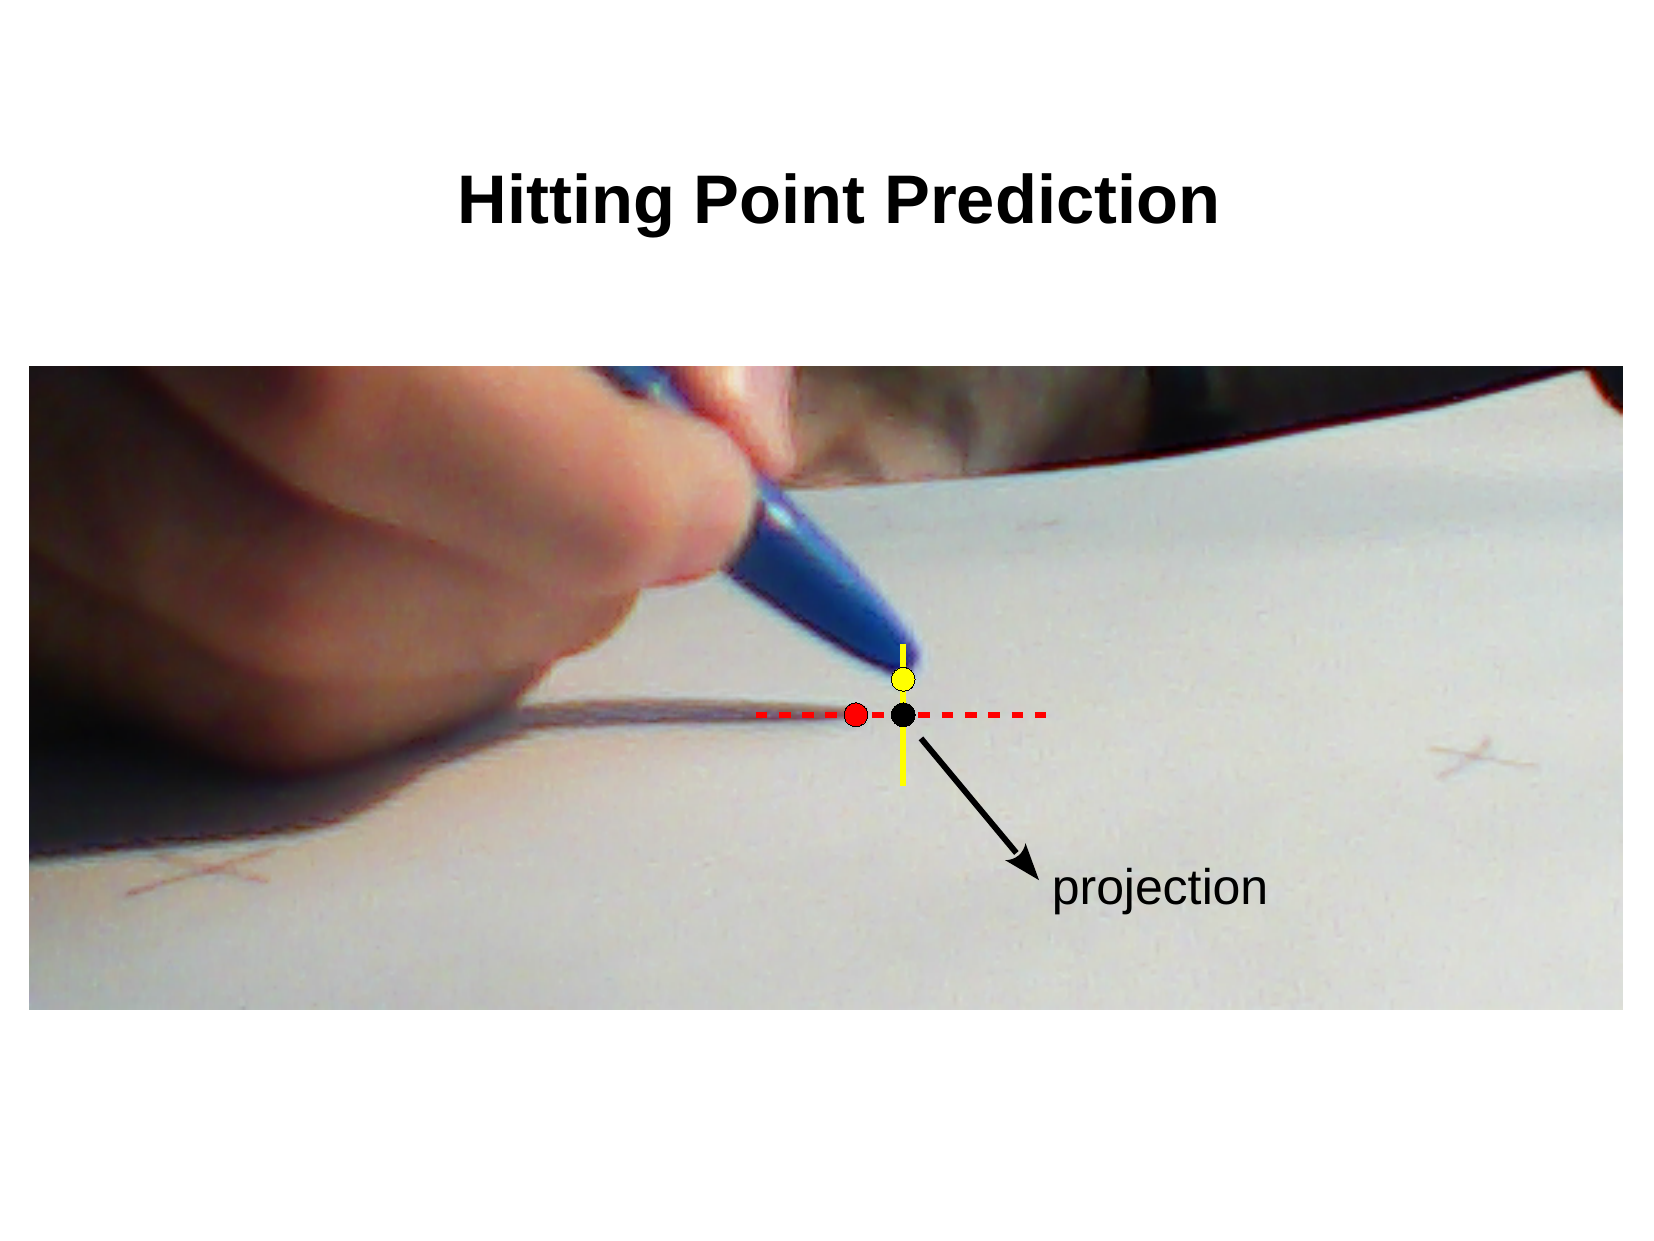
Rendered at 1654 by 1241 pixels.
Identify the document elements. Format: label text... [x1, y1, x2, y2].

text_box projection [1036, 851, 1285, 923]
text_box [891, 702, 916, 727]
text_box [844, 702, 868, 727]
picture [29, 366, 1623, 1010]
text_box [891, 667, 916, 692]
text_box Hitting Point Prediction [442, 153, 1247, 246]
